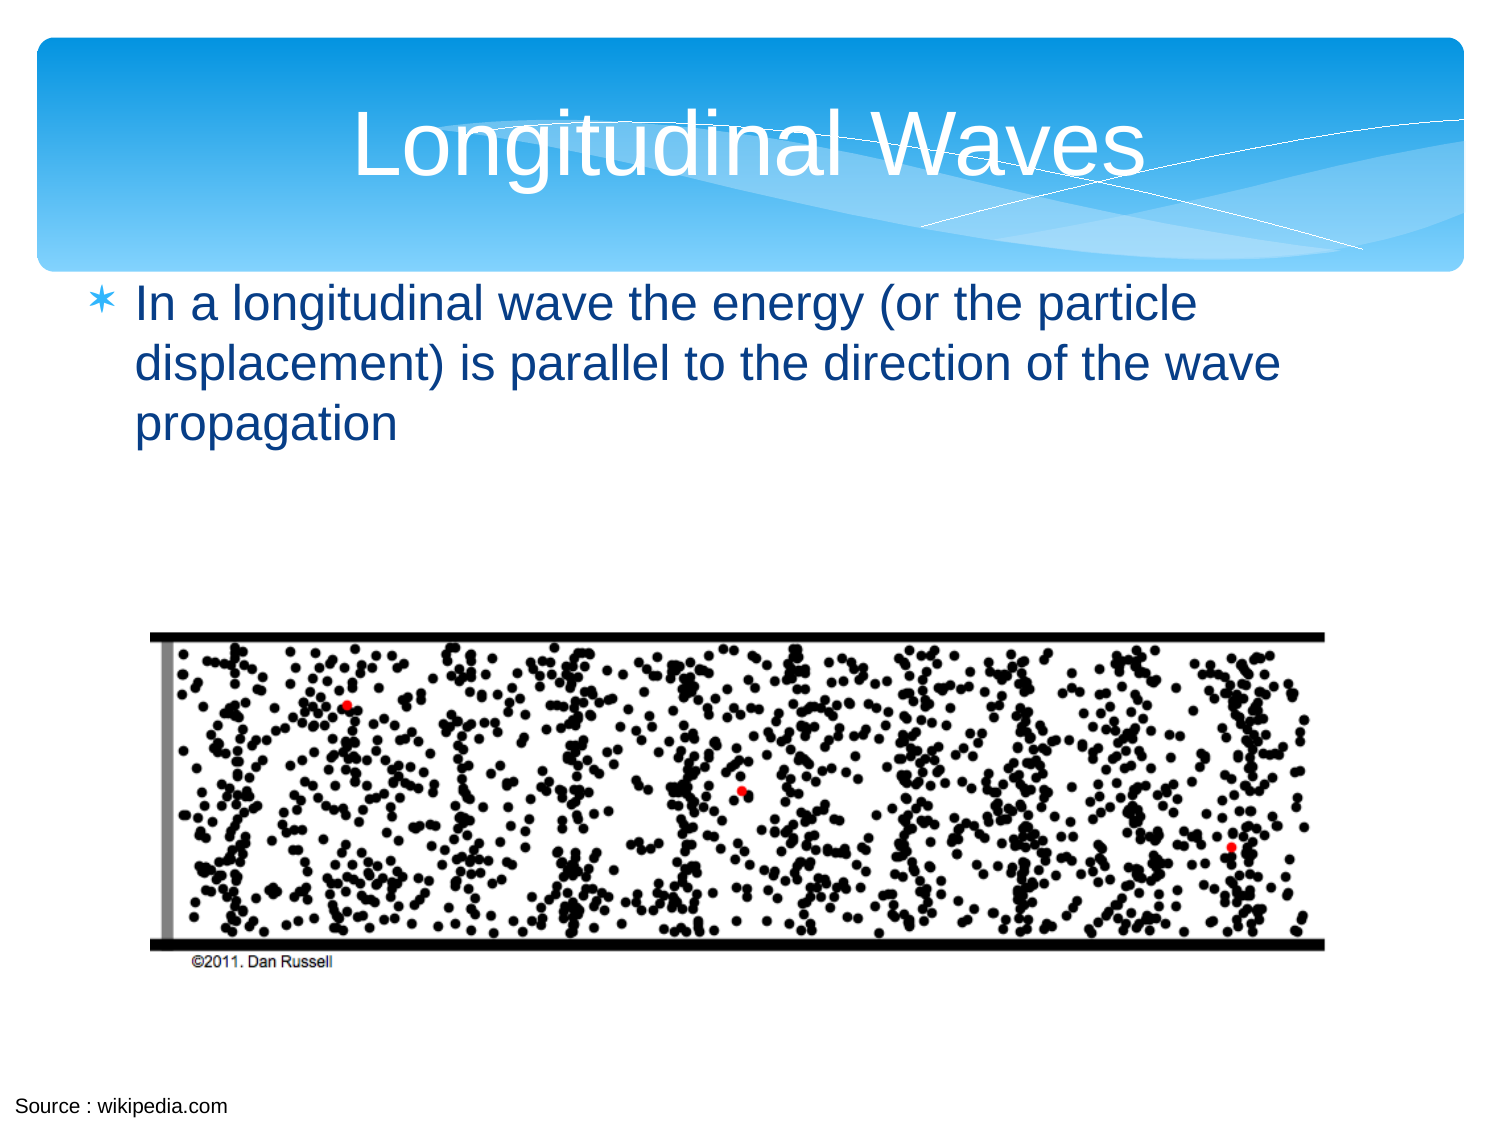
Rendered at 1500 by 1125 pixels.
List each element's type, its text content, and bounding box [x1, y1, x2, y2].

text_box Source : wikipedia.com [0, 1084, 285, 1125]
title Longitudinal Waves [75, 45, 1426, 233]
list In a longitudinal wave the energy (or the particle displacement) is parallel to the direction of the wave propagation [75, 262, 1426, 1005]
picture [150, 599, 1338, 1002]
